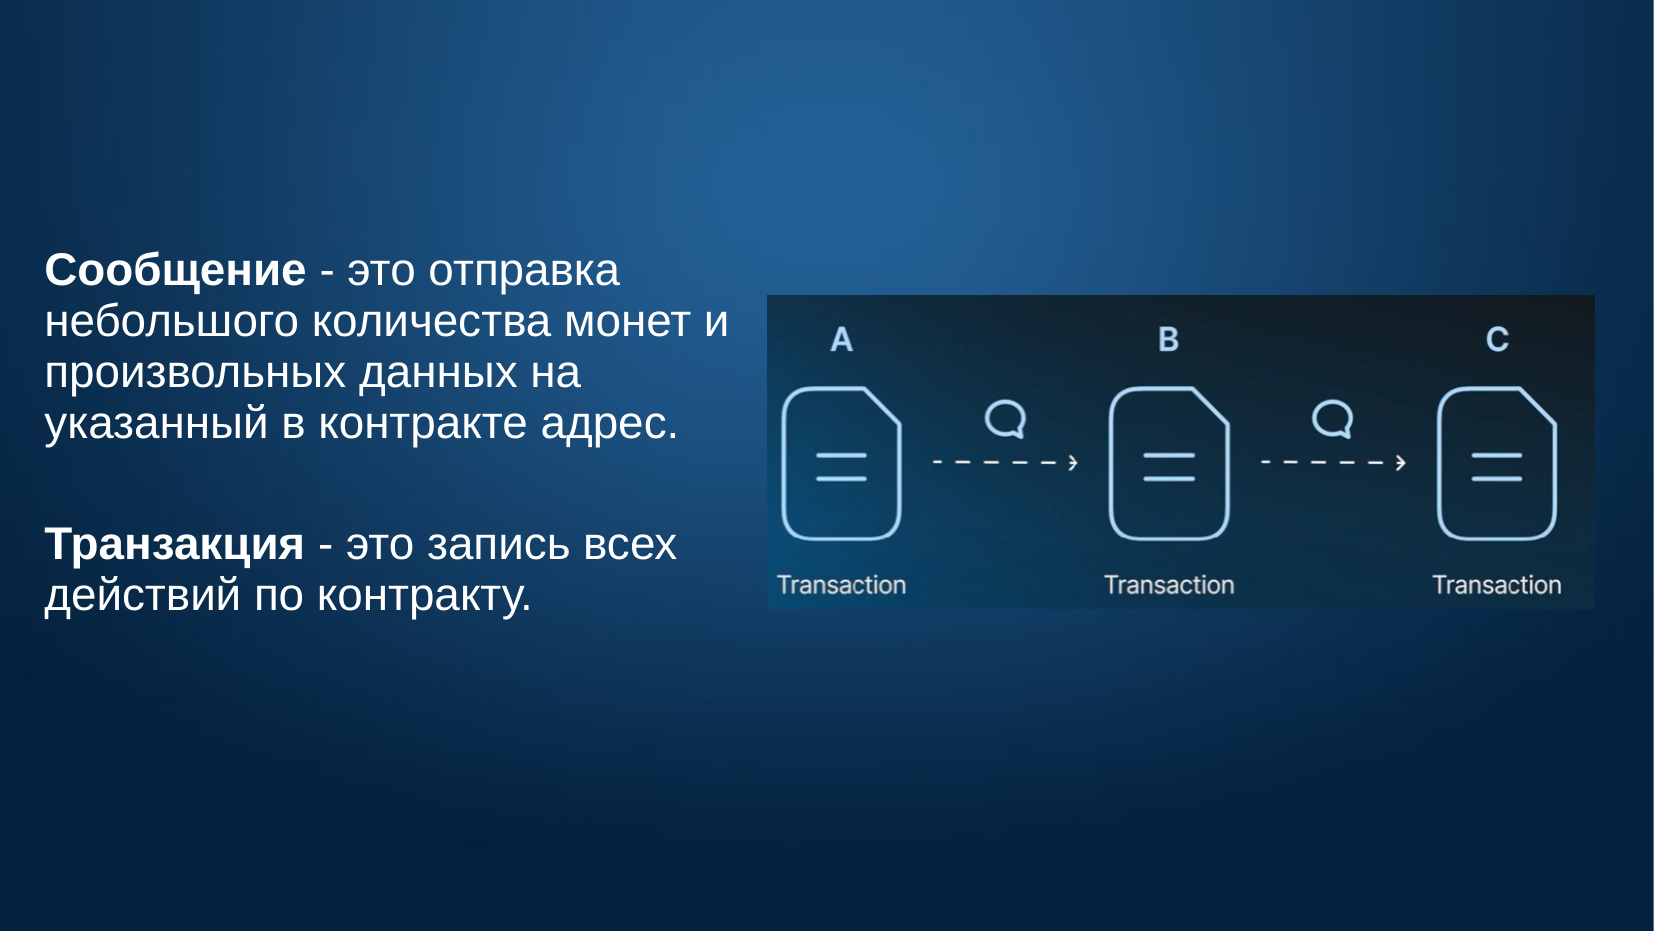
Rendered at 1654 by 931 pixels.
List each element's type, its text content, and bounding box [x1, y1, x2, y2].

text_box Сообщение - это отправка небольшого количества монет и произвольных данных на указанный в контракте адрес. [29, 236, 827, 457]
picture [0, 0, 1654, 931]
text_box Транзакция - это запись всех действий по контракту. [29, 510, 739, 680]
